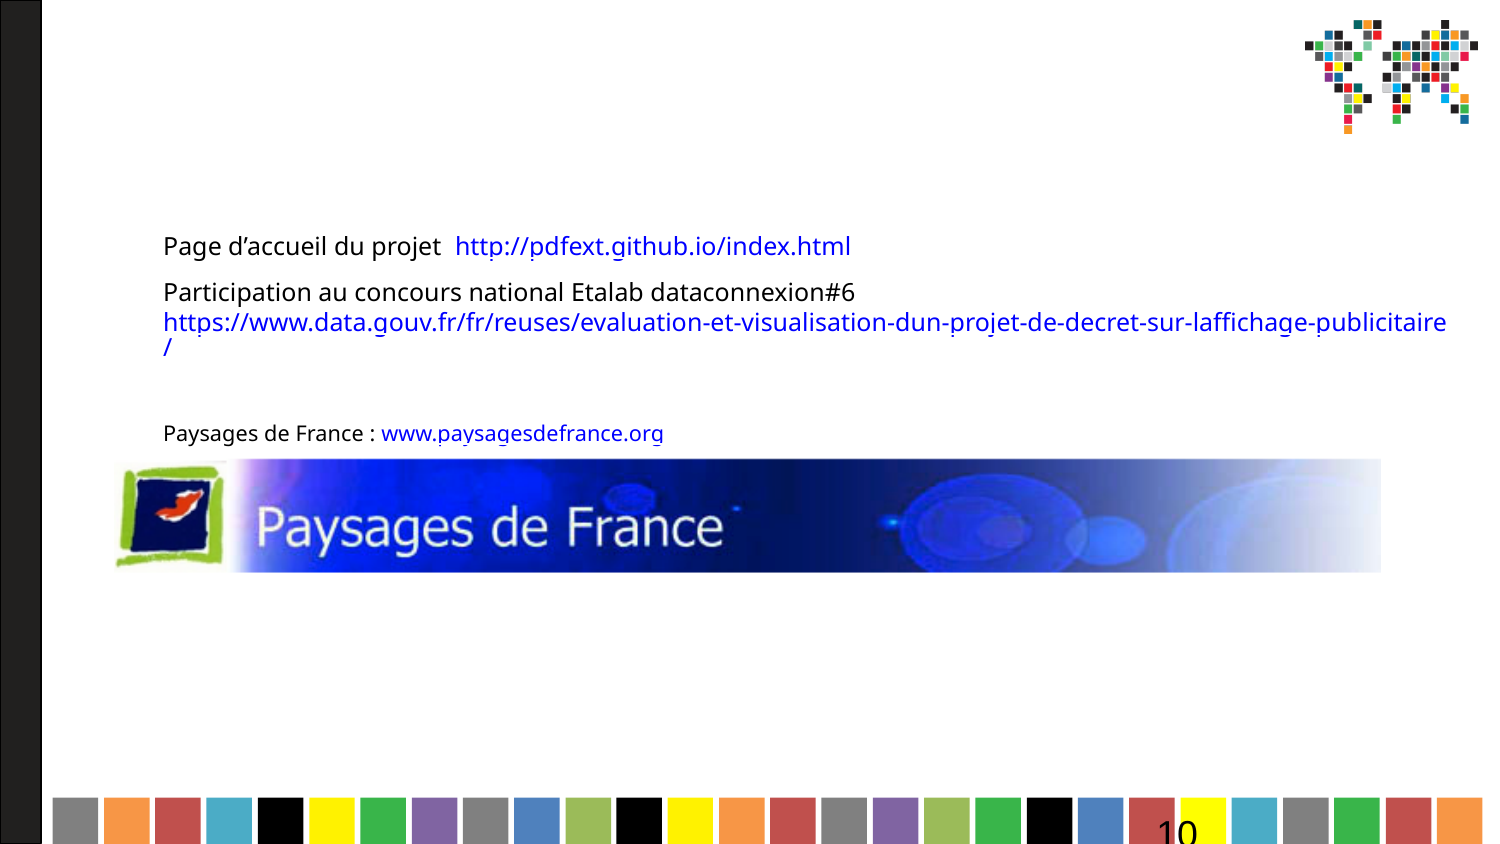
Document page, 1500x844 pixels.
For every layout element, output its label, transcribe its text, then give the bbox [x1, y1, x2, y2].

text_box <number> [1141, 802, 1492, 844]
text_box <number> [1182, 824, 1193, 844]
picture [114, 449, 1381, 586]
text_box Page d’accueil du projet http://pdfext.github.io/index.html Participation au concours national Etalab dataconnexion#6 https://www.data.gouv.fr/fr/reuses/evaluation-et-visualisation-dun-projet-de-decret-sur-laffichage-publicitaire/ Paysages de France : www.paysagesdefrance.org [74, 157, 1470, 788]
picture [1305, 20, 1478, 134]
